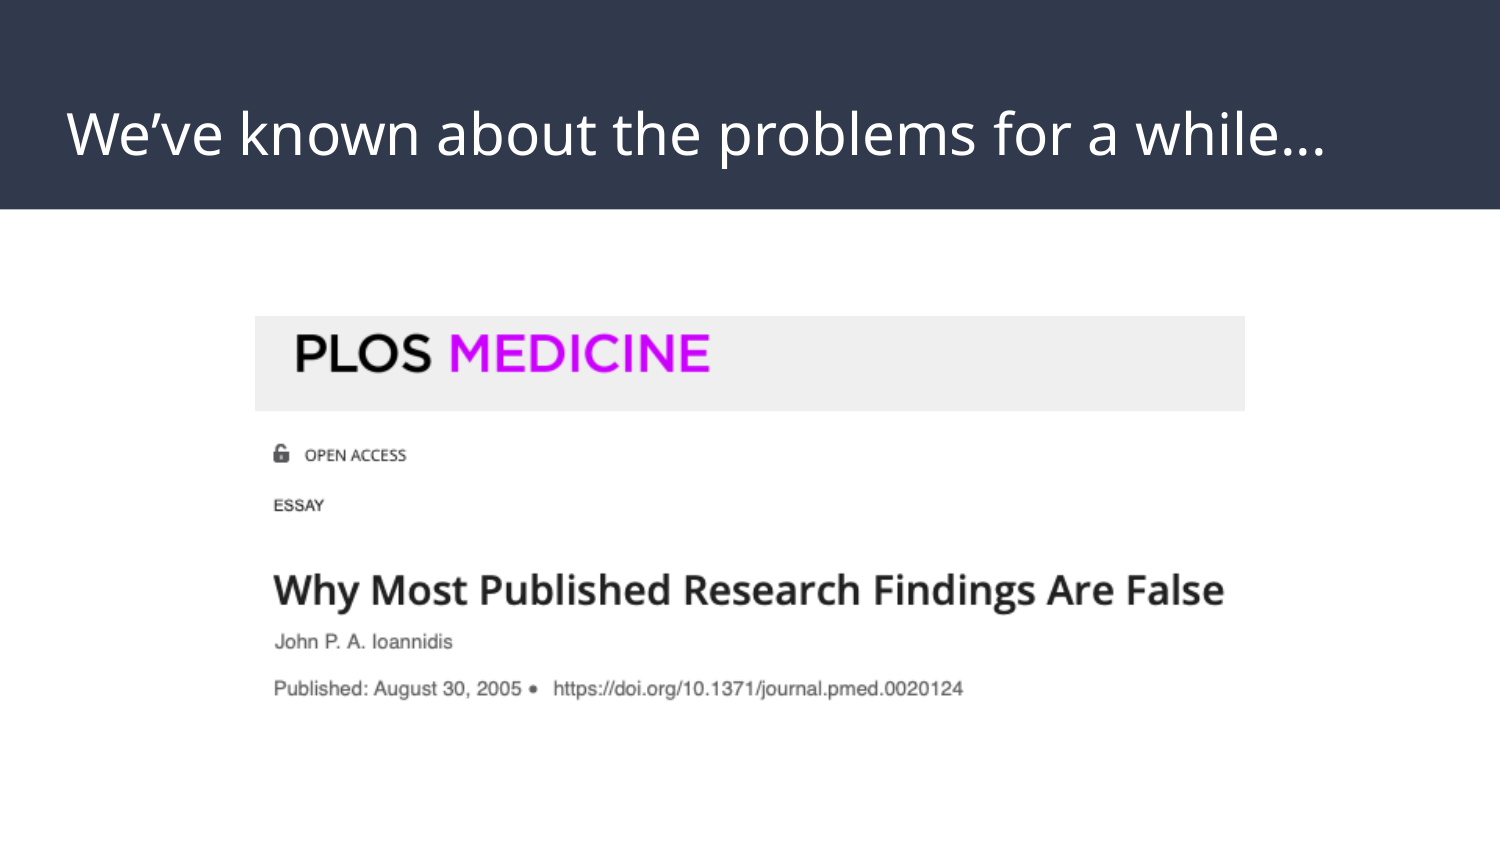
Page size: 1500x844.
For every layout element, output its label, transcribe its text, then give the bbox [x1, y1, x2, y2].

picture [255, 316, 1245, 716]
title We’ve known about the problems for a while... [51, 82, 1449, 185]
